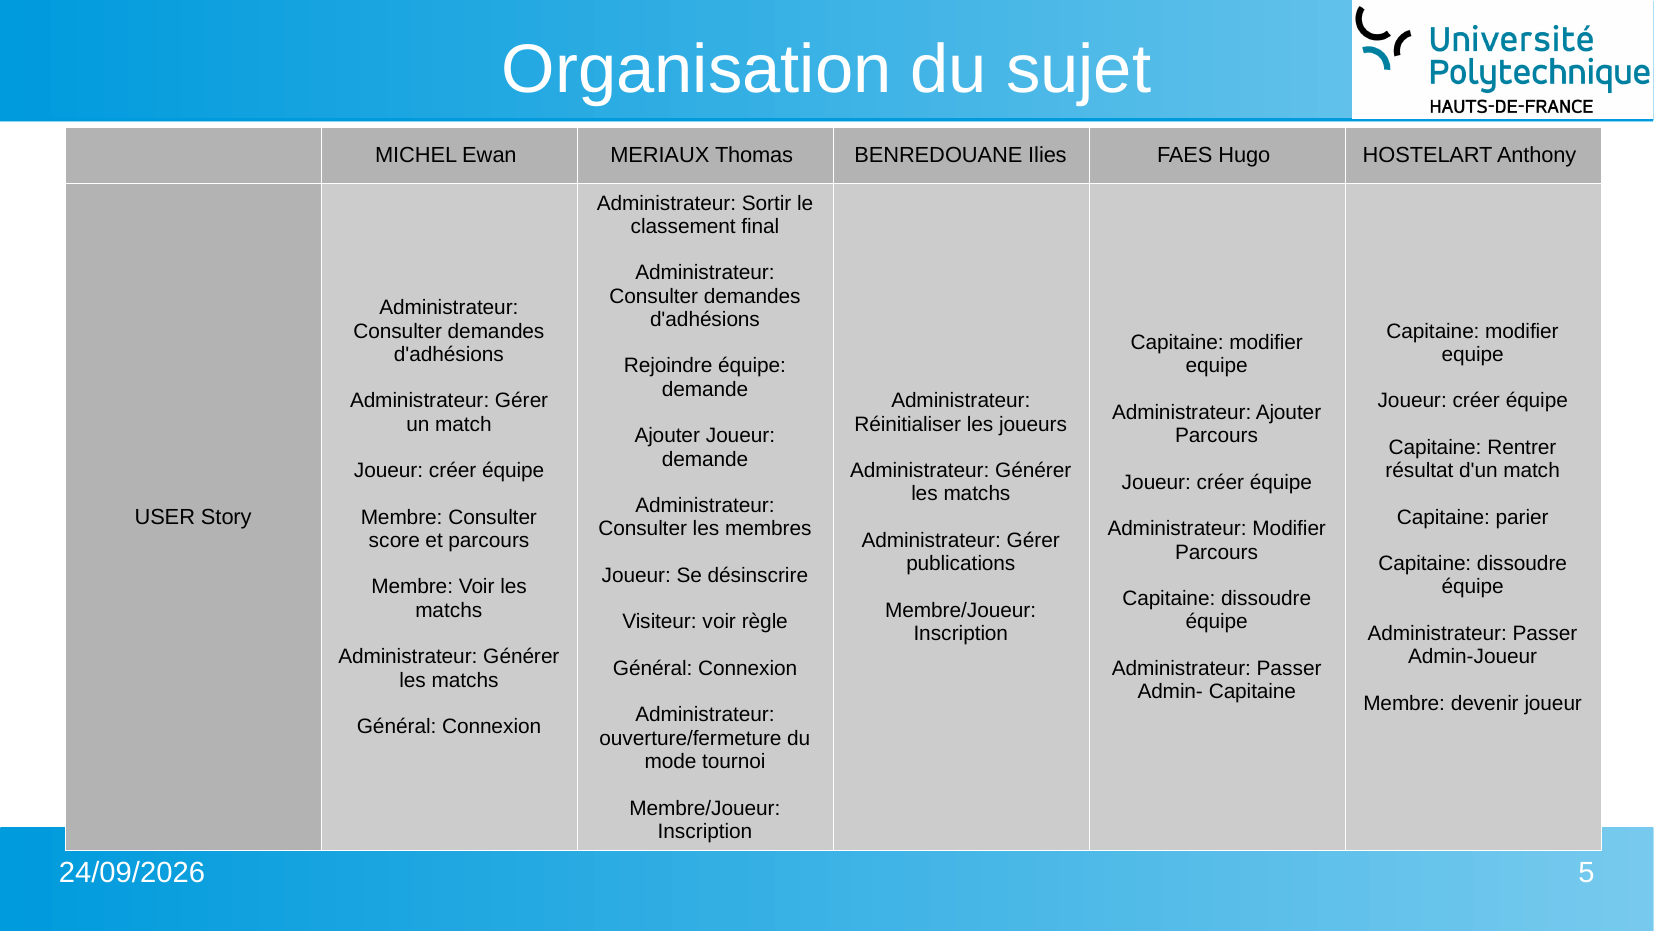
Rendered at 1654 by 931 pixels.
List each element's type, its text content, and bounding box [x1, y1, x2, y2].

table_cell USER Story [66, 184, 321, 850]
table_header [66, 128, 321, 183]
table_cell Capitaine: modifier equipe Joueur: créer équipe Capitaine: Rentrer résultat d'un match Capitaine: parier Capitaine: dissoudre équipe Administrateur: Passer Admin-Joueur Membre: devenir joueur [1346, 184, 1601, 850]
table_cell Administrateur: Réinitialiser les joueurs Administrateur: Générer les matchs Administrateur: Gérer publications Membre/Joueur: Inscription [834, 184, 1089, 850]
table_cell Administrateur: Consulter demandes d'adhésions Administrateur: Gérer un match Joueur: créer équipe Membre: Consulter score et parcours Membre: Voir les matchs Administrateur: Générer les matchs Général: Connexion [322, 184, 577, 850]
table_cell Administrateur: Sortir le classement final Administrateur: Consulter demandes d'adhésions Rejoindre équipe: demande Ajouter Joueur: demande Administrateur: Consulter les membres Joueur: Se désinscrire Visiteur: voir règle Général: Connexion Administrateur: ouverture/fermeture du mode tournoi Membre/Joueur: Inscription [578, 184, 833, 850]
table_header MICHEL Ewan [322, 128, 577, 183]
picture [1352, 0, 1654, 118]
table_header BENREDOUANE Ilies [834, 128, 1089, 183]
table_header HOSTELART Anthony [1346, 128, 1601, 183]
table_cell Capitaine: modifier equipe Administrateur: Ajouter Parcours Joueur: créer équipe Administrateur: Modifier Parcours Capitaine: dissoudre équipe Administrateur: Passer Admin- Capitaine [1090, 184, 1345, 850]
table_header MERIAUX Thomas [578, 128, 833, 183]
table_header FAES Hugo [1090, 128, 1345, 183]
title Organisation du sujet [59, 29, 1352, 108]
